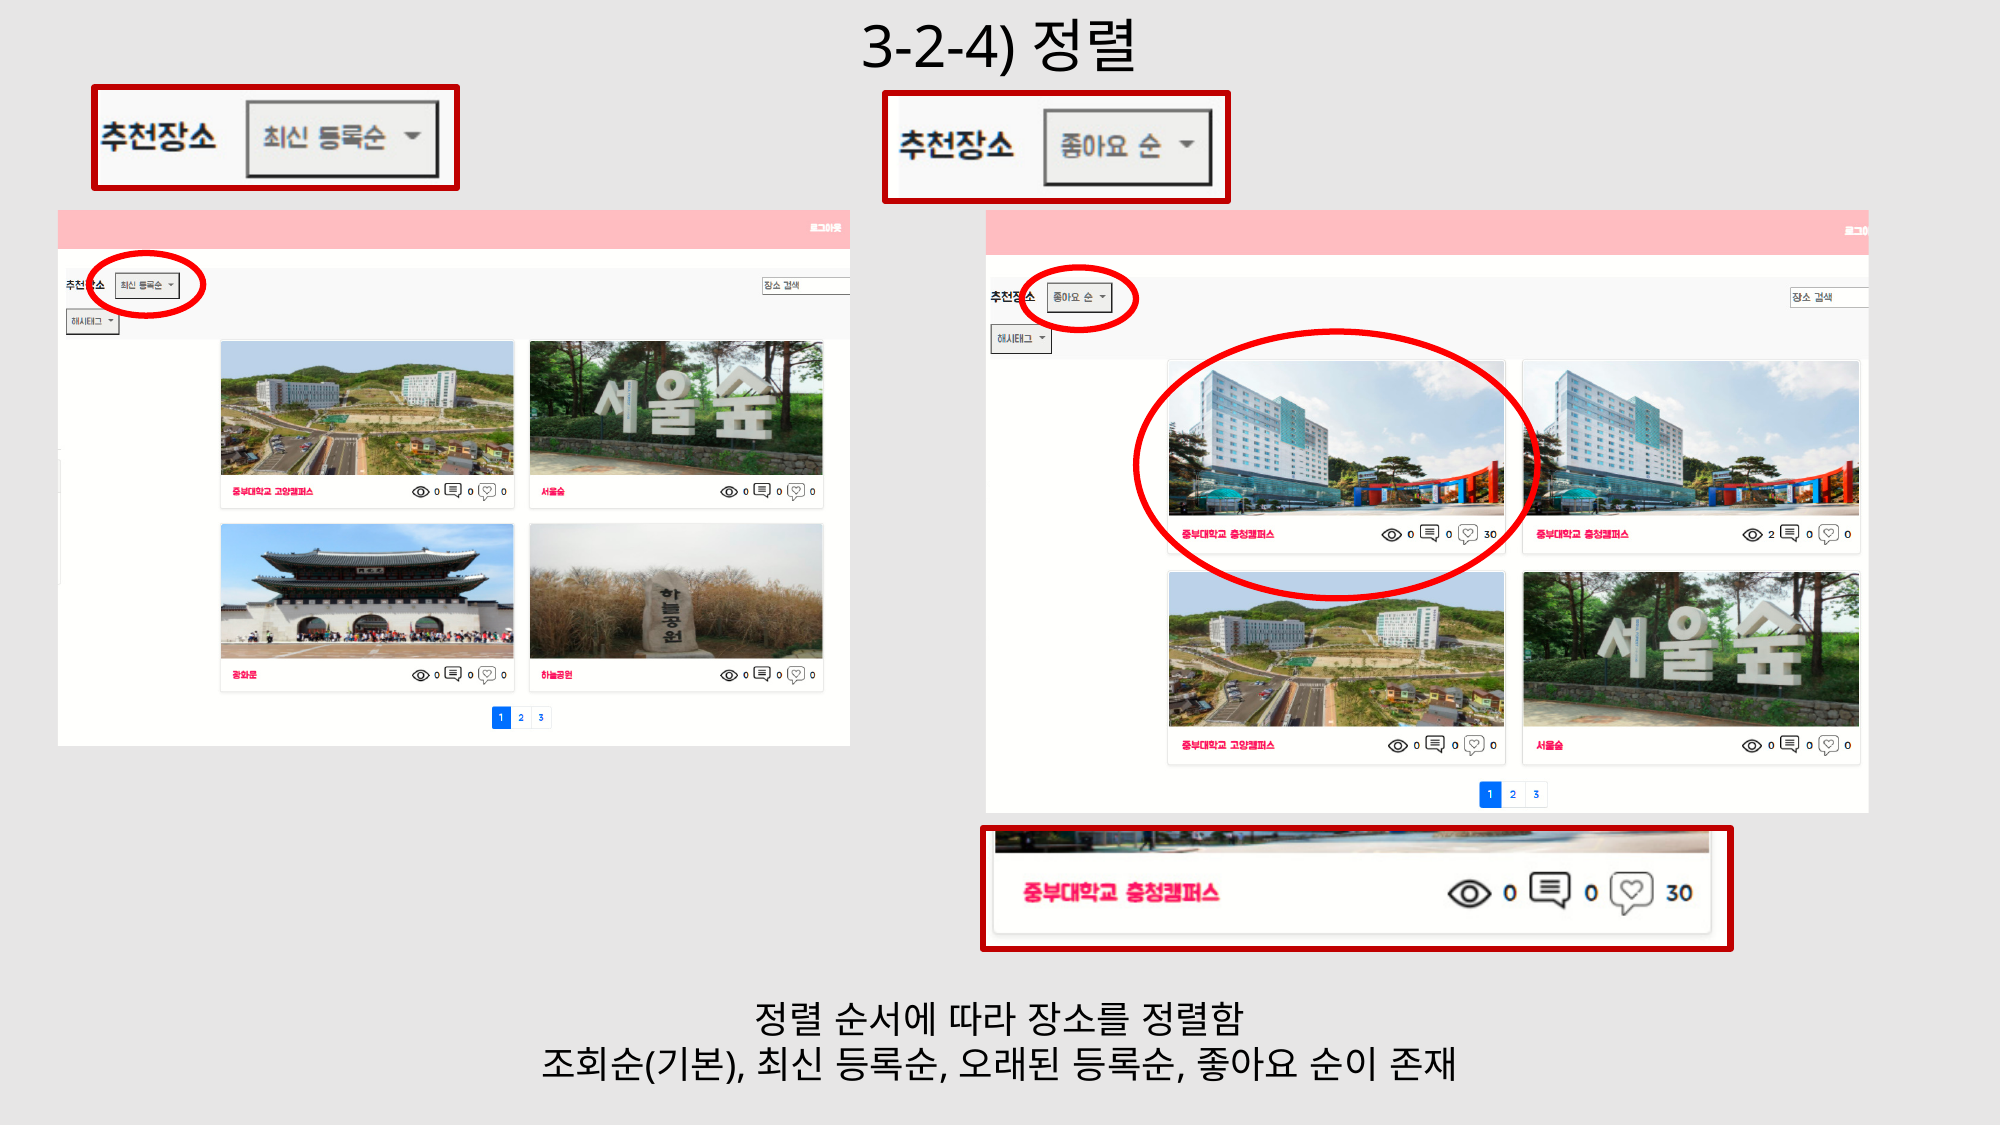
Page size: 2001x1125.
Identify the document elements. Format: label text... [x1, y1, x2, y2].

picture [57, 210, 850, 746]
picture [985, 210, 1869, 813]
text_box 3-2-4) 정렬 [564, 2, 1436, 87]
picture [985, 831, 1728, 946]
picture [888, 96, 1225, 198]
text_box 정렬 순서에 따라 장소를 정렬함 조회순(기본), 최신 등록순, 오래된 등록순, 좋아요 순이 존재 [526, 988, 1474, 1094]
picture [97, 90, 454, 185]
